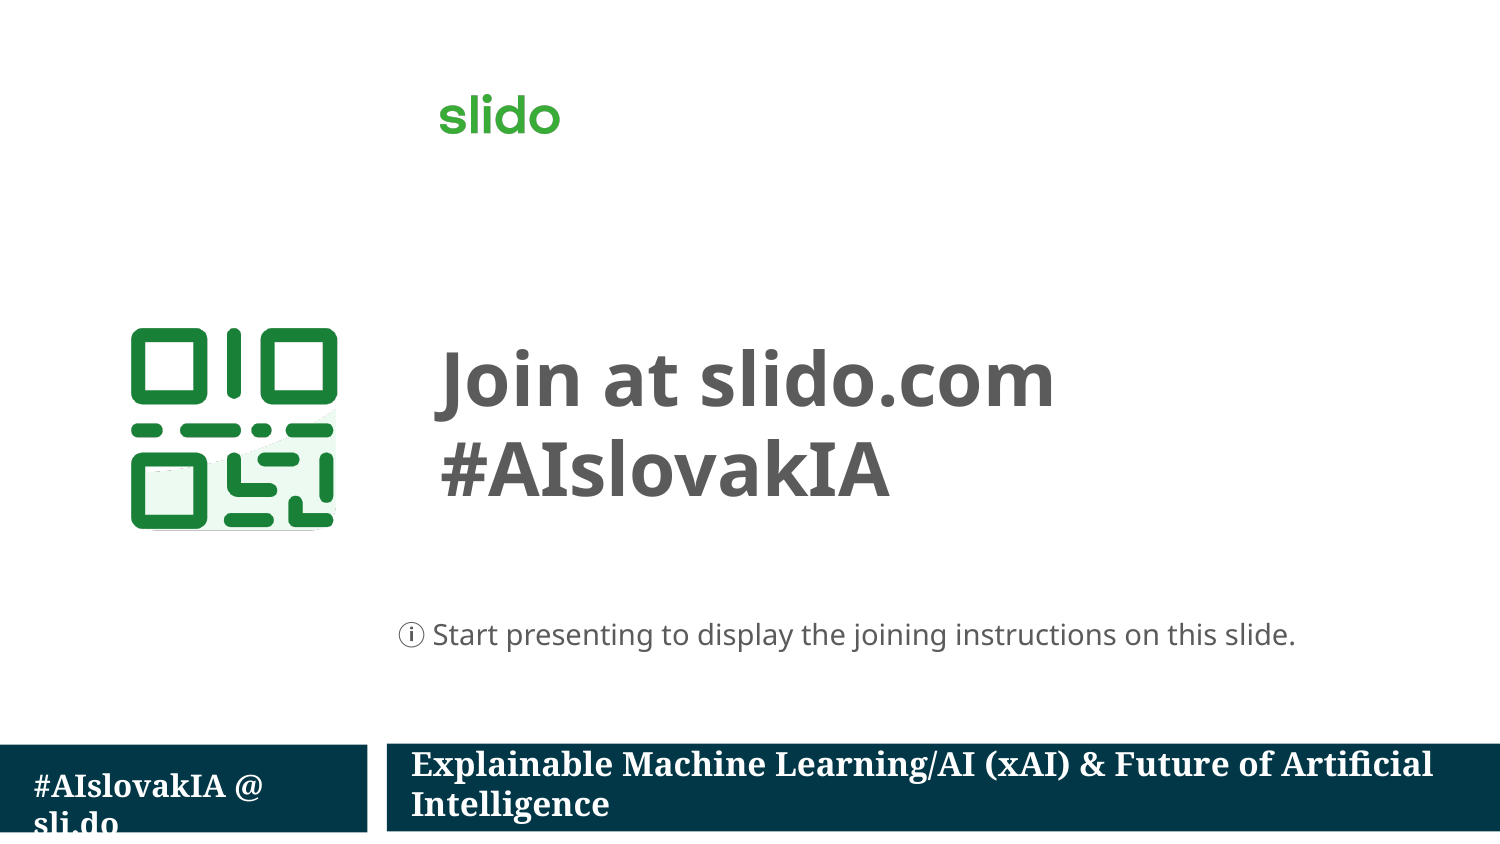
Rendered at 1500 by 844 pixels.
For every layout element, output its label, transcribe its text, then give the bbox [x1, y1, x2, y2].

picture [428, 83, 572, 147]
text_box ⓘ Start presenting to display the joining instructions on this slide. [383, 602, 1417, 666]
text_box Join at slido.com #AIslovakIA [425, 316, 1417, 528]
text_box #AIslovakIA @ sli.do [22, 760, 342, 815]
picture [83, 272, 384, 572]
text_box Explainable Machine Learning/AI (xAI) & Future of Artificial Intelligence [400, 740, 1500, 826]
